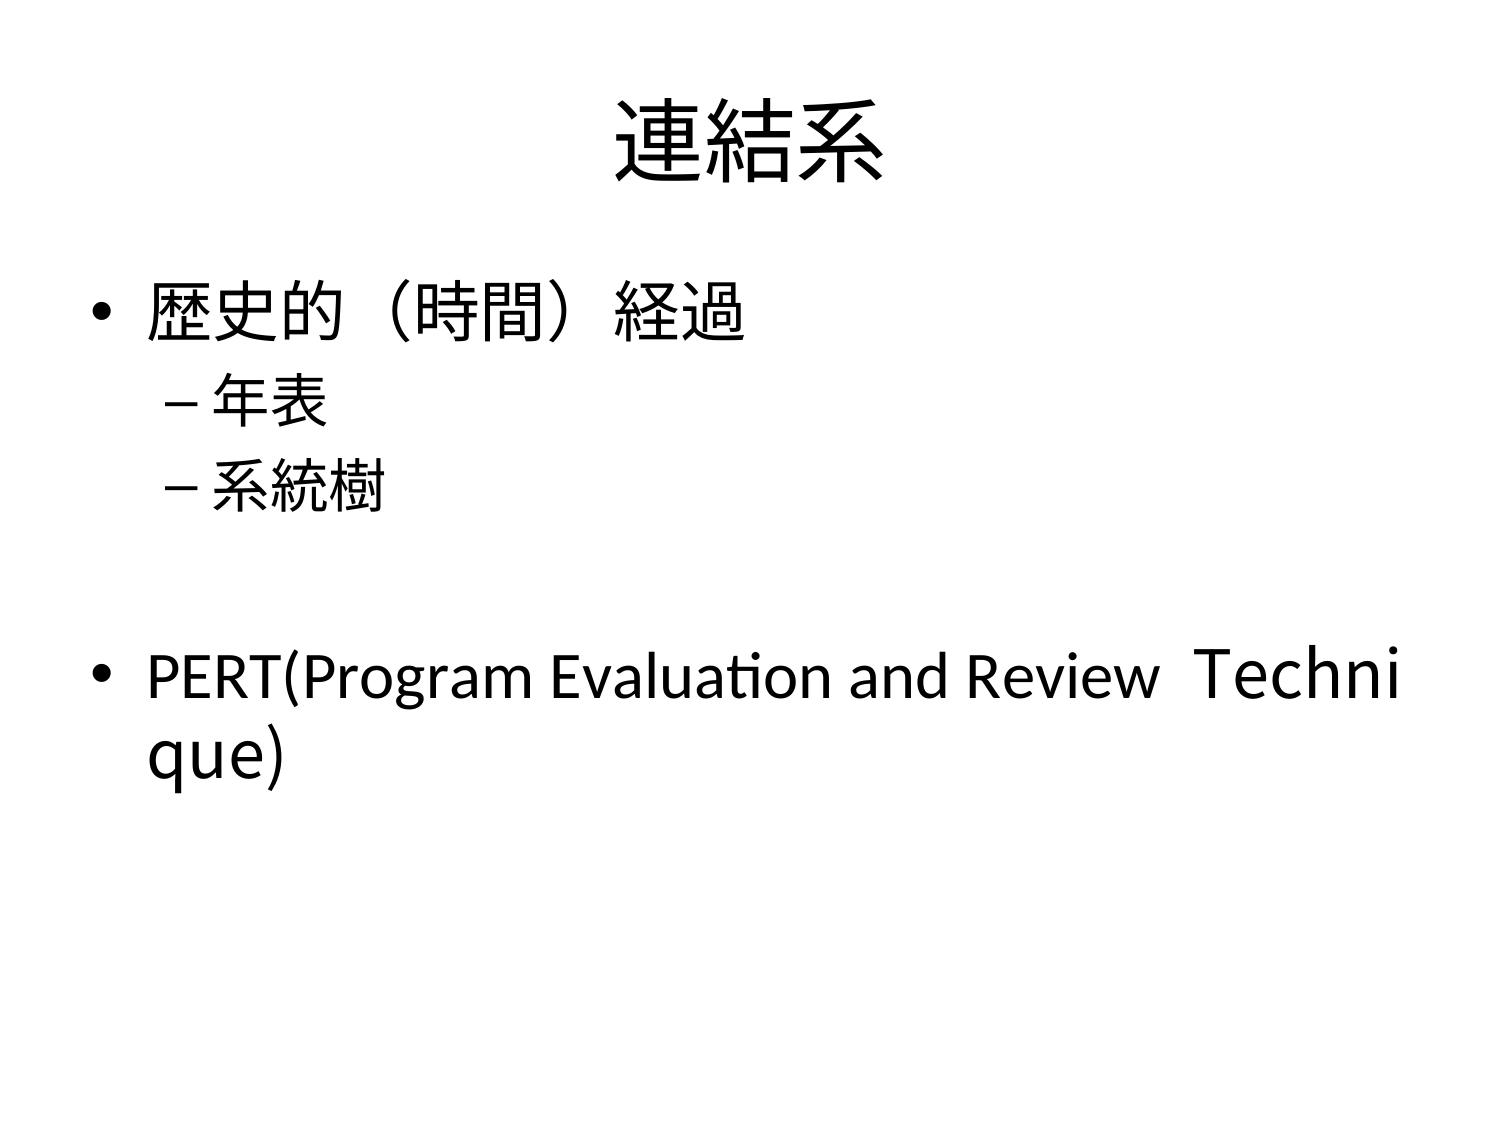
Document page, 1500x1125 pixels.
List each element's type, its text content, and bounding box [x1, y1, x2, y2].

title 連結系 [75, 45, 1426, 233]
list 歴史的（時間）経過 年表 系統樹 PERT(Program Evaluation and Review Technique) [75, 262, 1426, 1006]
